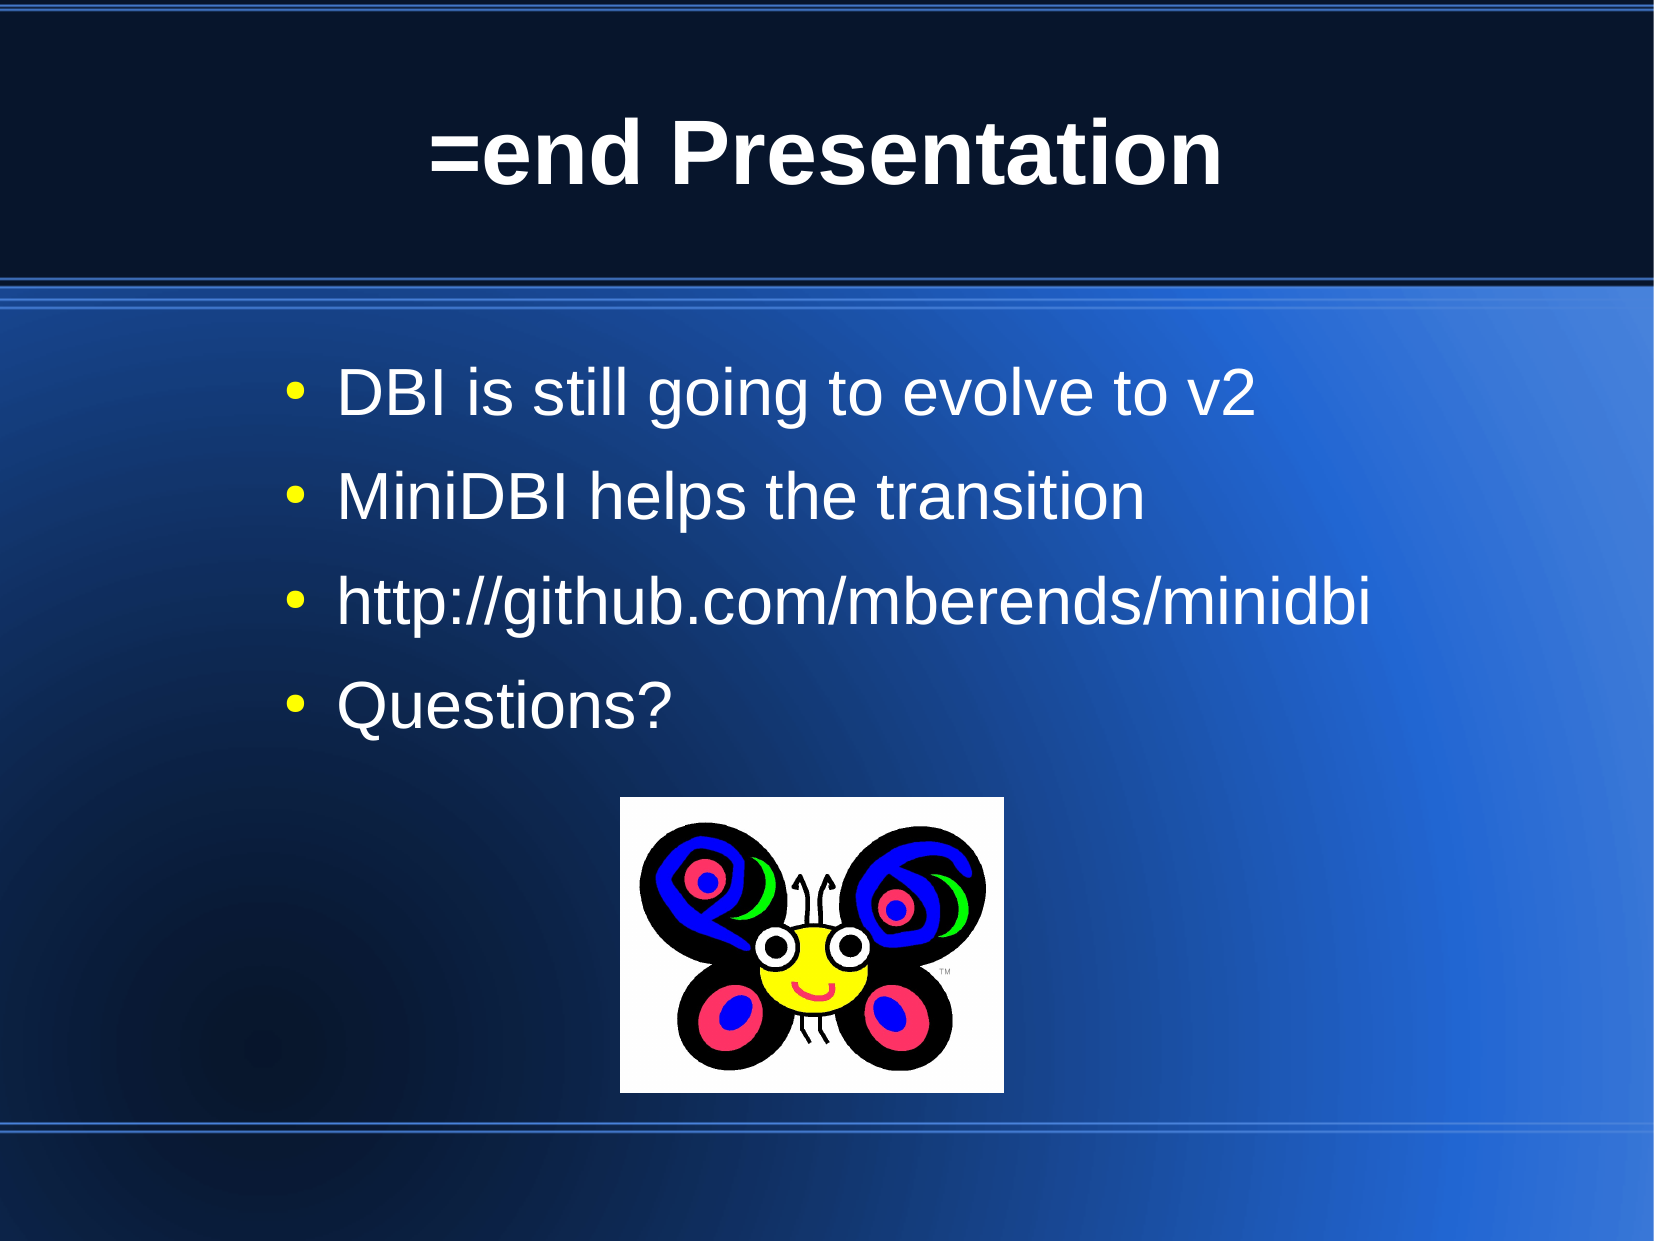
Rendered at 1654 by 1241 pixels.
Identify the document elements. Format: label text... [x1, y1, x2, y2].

list DBI is still going to evolve to v2 MiniDBI helps the transition http://github.com/mberends/minidbi Questions? [265, 355, 1477, 743]
title =end Presentation [82, 56, 1571, 250]
picture [0, 0, 1654, 1241]
